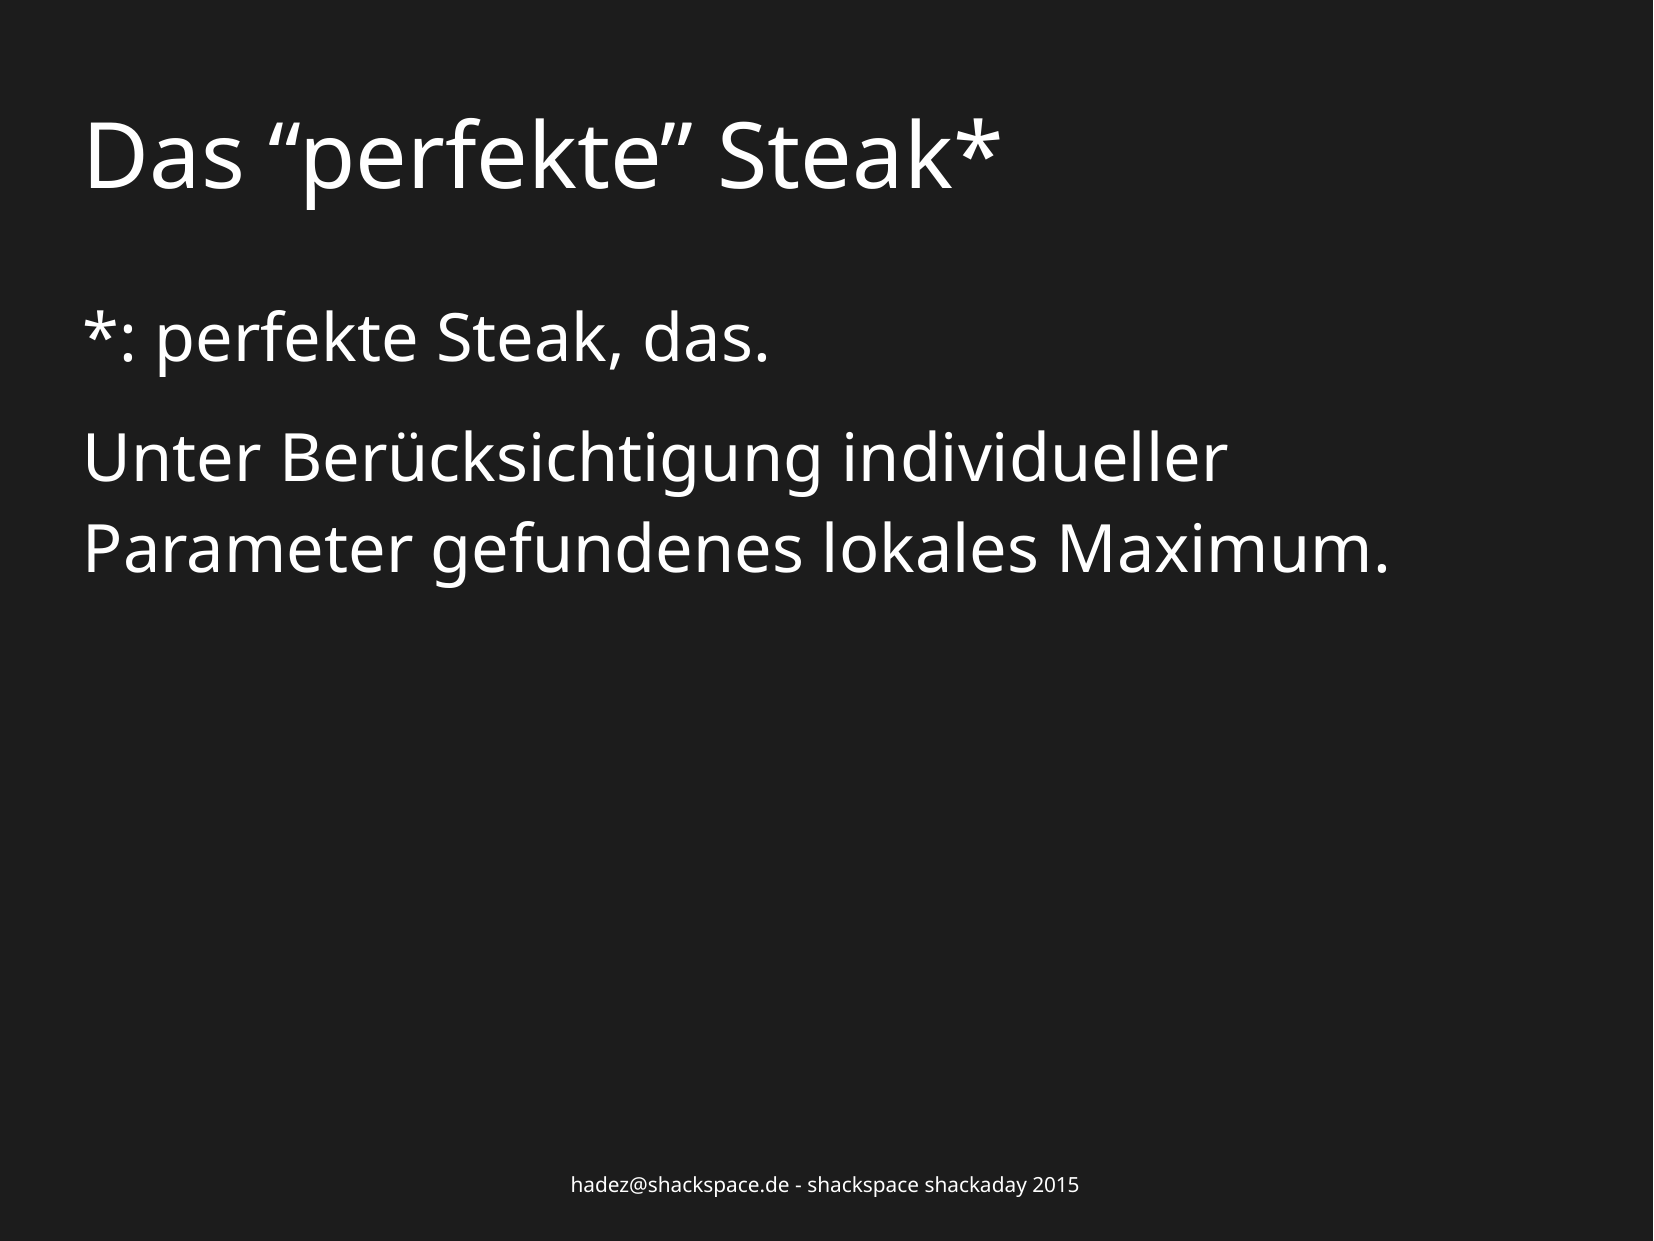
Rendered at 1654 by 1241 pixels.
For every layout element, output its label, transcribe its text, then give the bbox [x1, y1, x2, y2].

list *: perfekte Steak, das. Unter Berücksichtigung individueller Parameter gefundenes lokales Maximum. [82, 290, 1571, 1141]
title Das “perfekte” Steak* [82, 49, 1571, 257]
